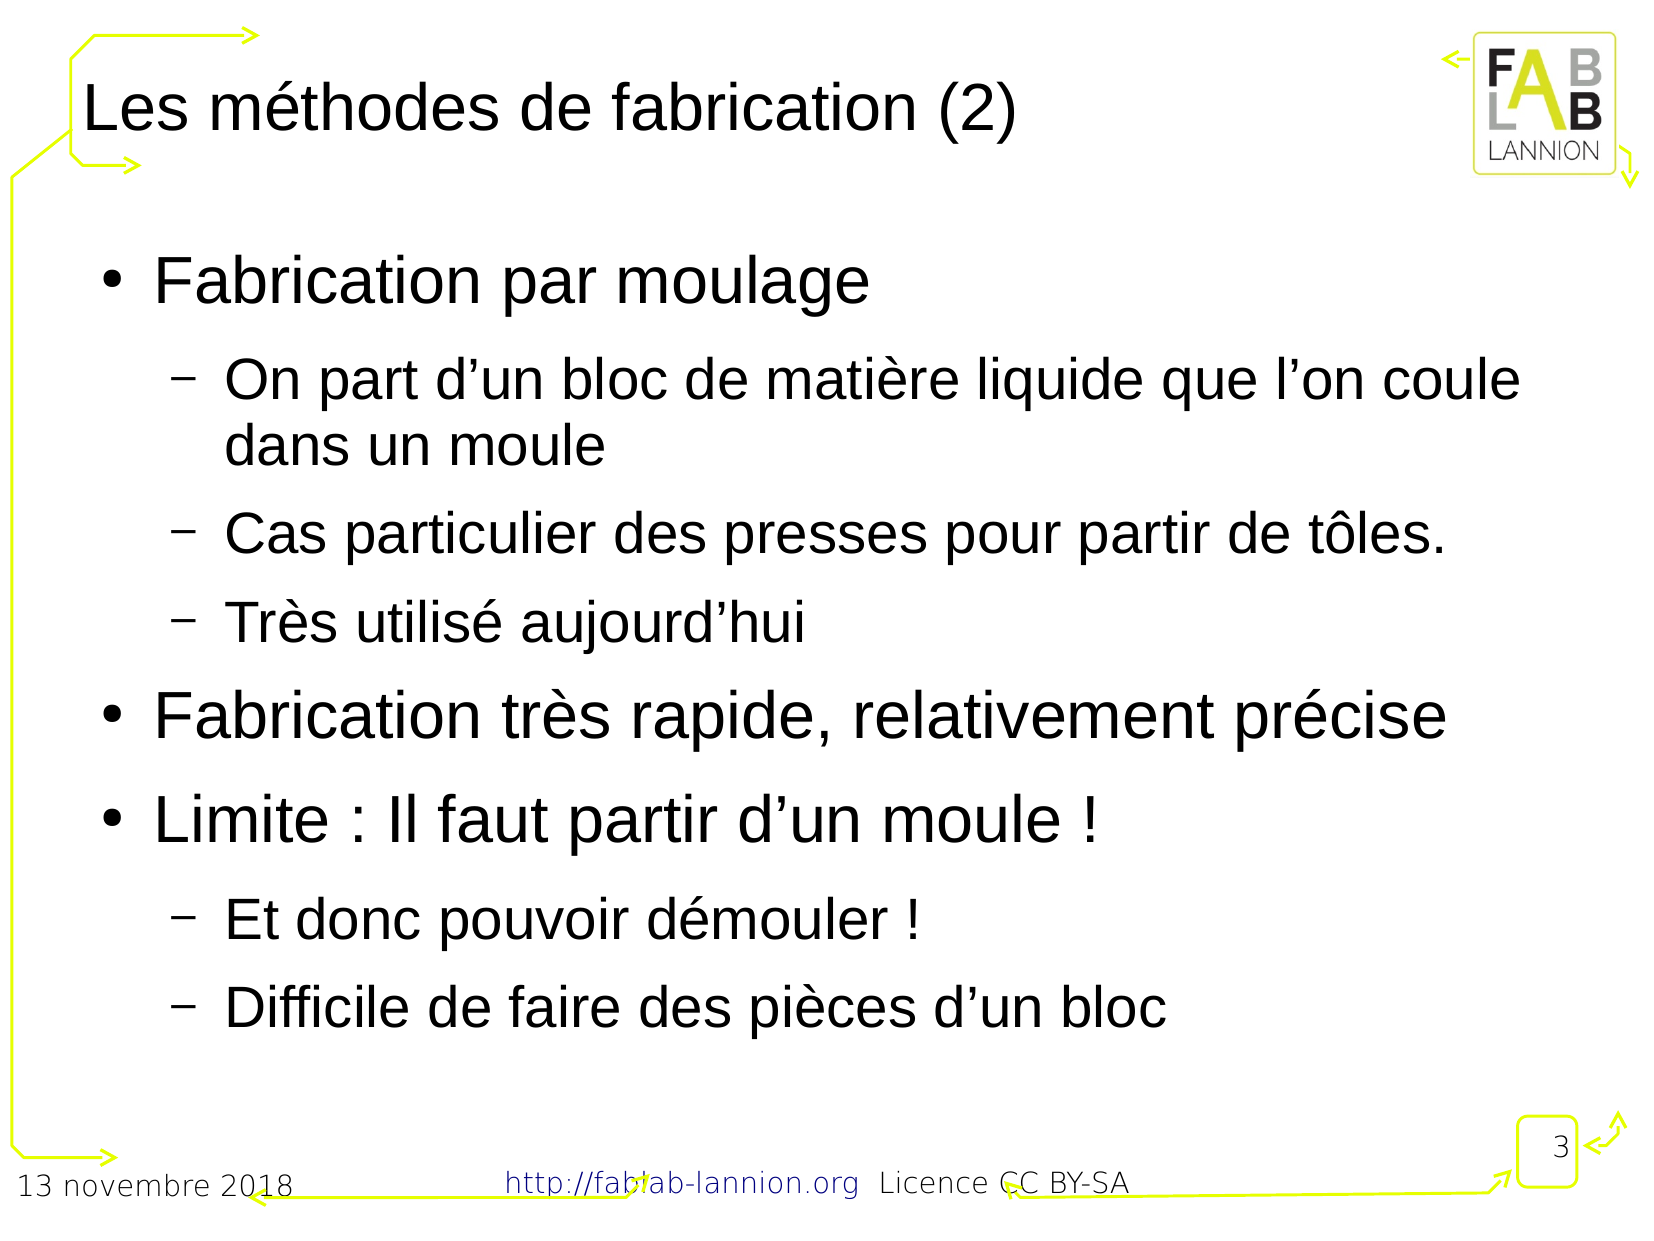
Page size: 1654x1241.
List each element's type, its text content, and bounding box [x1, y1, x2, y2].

title Les méthodes de fabrication (2) [82, 49, 1441, 166]
picture [1470, 29, 1619, 178]
list Fabrication par moulage On part d’un bloc de matière liquide que l’on coule dans un moule Cas particulier des presses pour partir de tôles. Très utilisé aujourd’hui Fabrication très rapide, relativement précise Limite : Il faut partir d’un moule ! Et donc pouvoir démouler ! Difficile de faire des pièces d’un bloc [82, 242, 1571, 1099]
